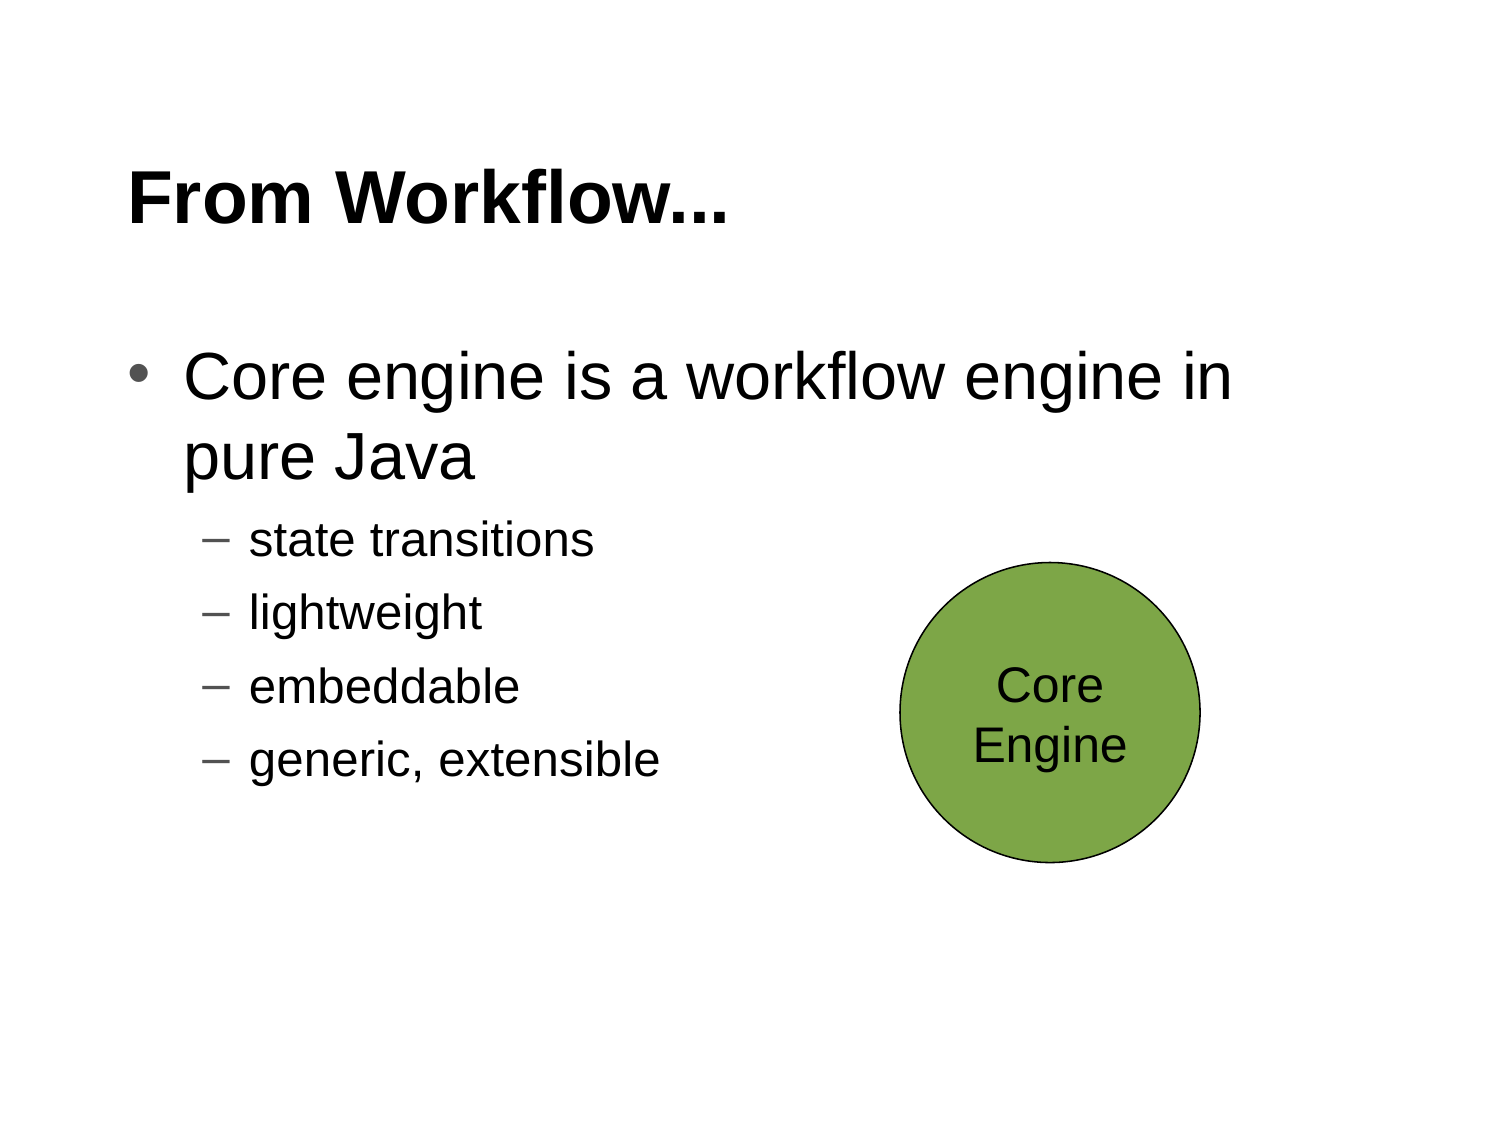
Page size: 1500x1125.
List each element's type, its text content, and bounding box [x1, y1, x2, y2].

list Core engine is a workflow engine in pure Java state transitions lightweight embeddable generic, extensible [112, 324, 1388, 1001]
title From Workflow... [112, 68, 1388, 320]
text_box Core Engine [900, 562, 1201, 863]
